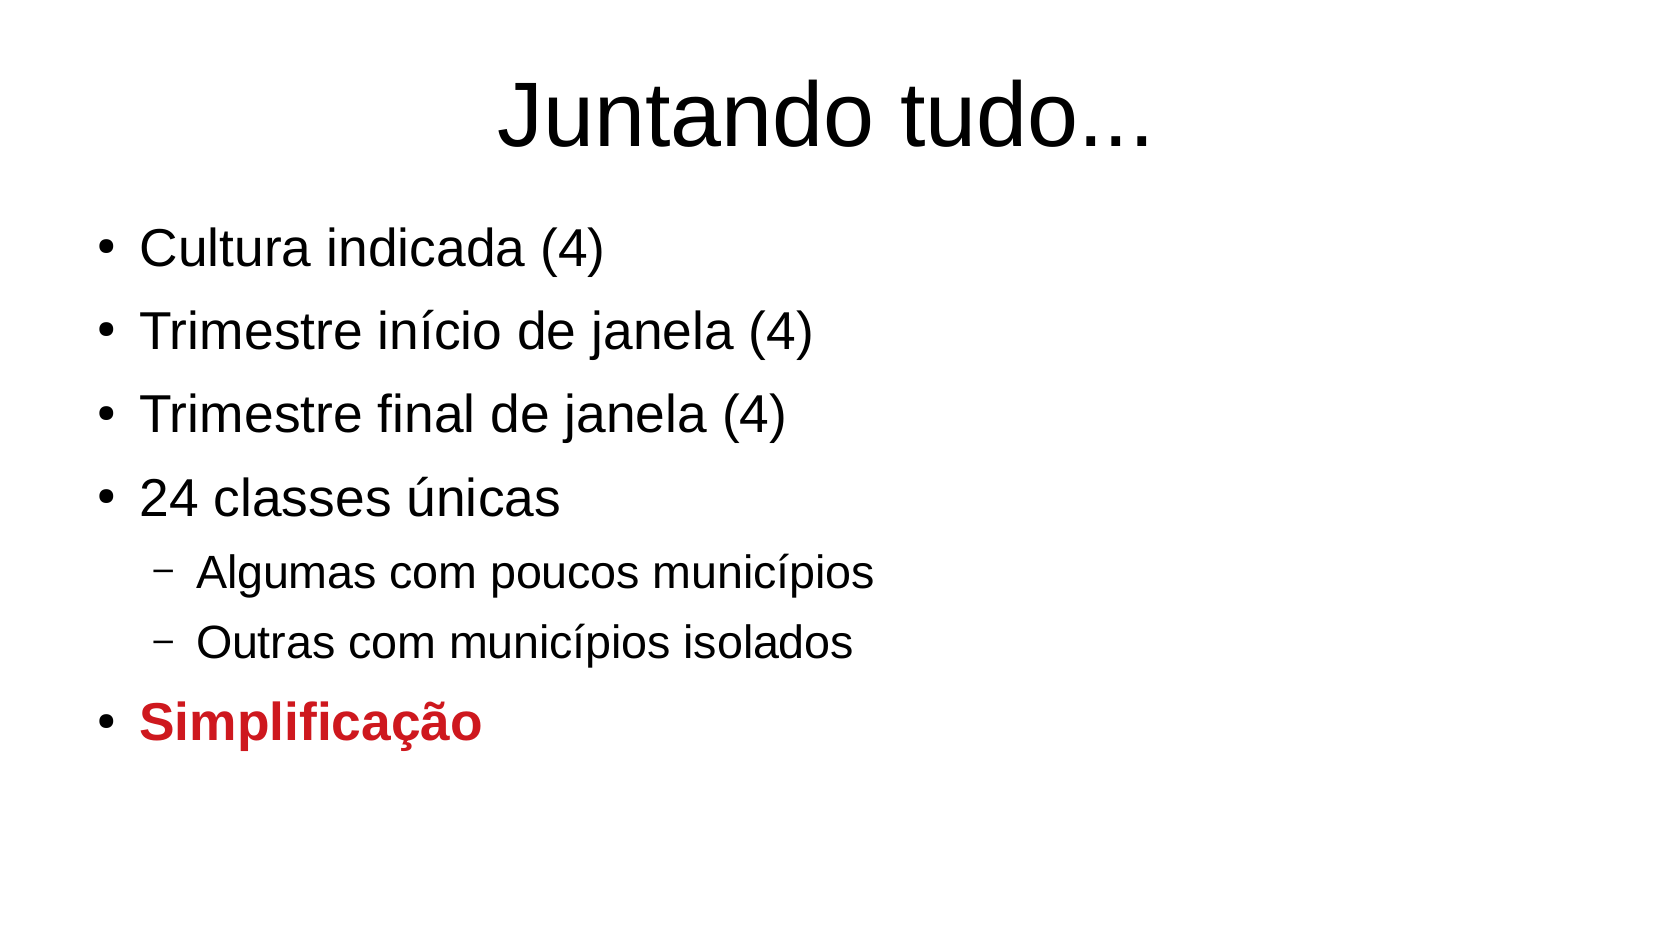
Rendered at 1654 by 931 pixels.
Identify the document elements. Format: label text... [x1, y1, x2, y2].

title Juntando tudo... [82, 37, 1571, 193]
list Cultura indicada (4) Trimestre início de janela (4) Trimestre final de janela (4) 24 classes únicas Algumas com poucos municípios Outras com municípios isolados Simplificação [82, 217, 1571, 758]
